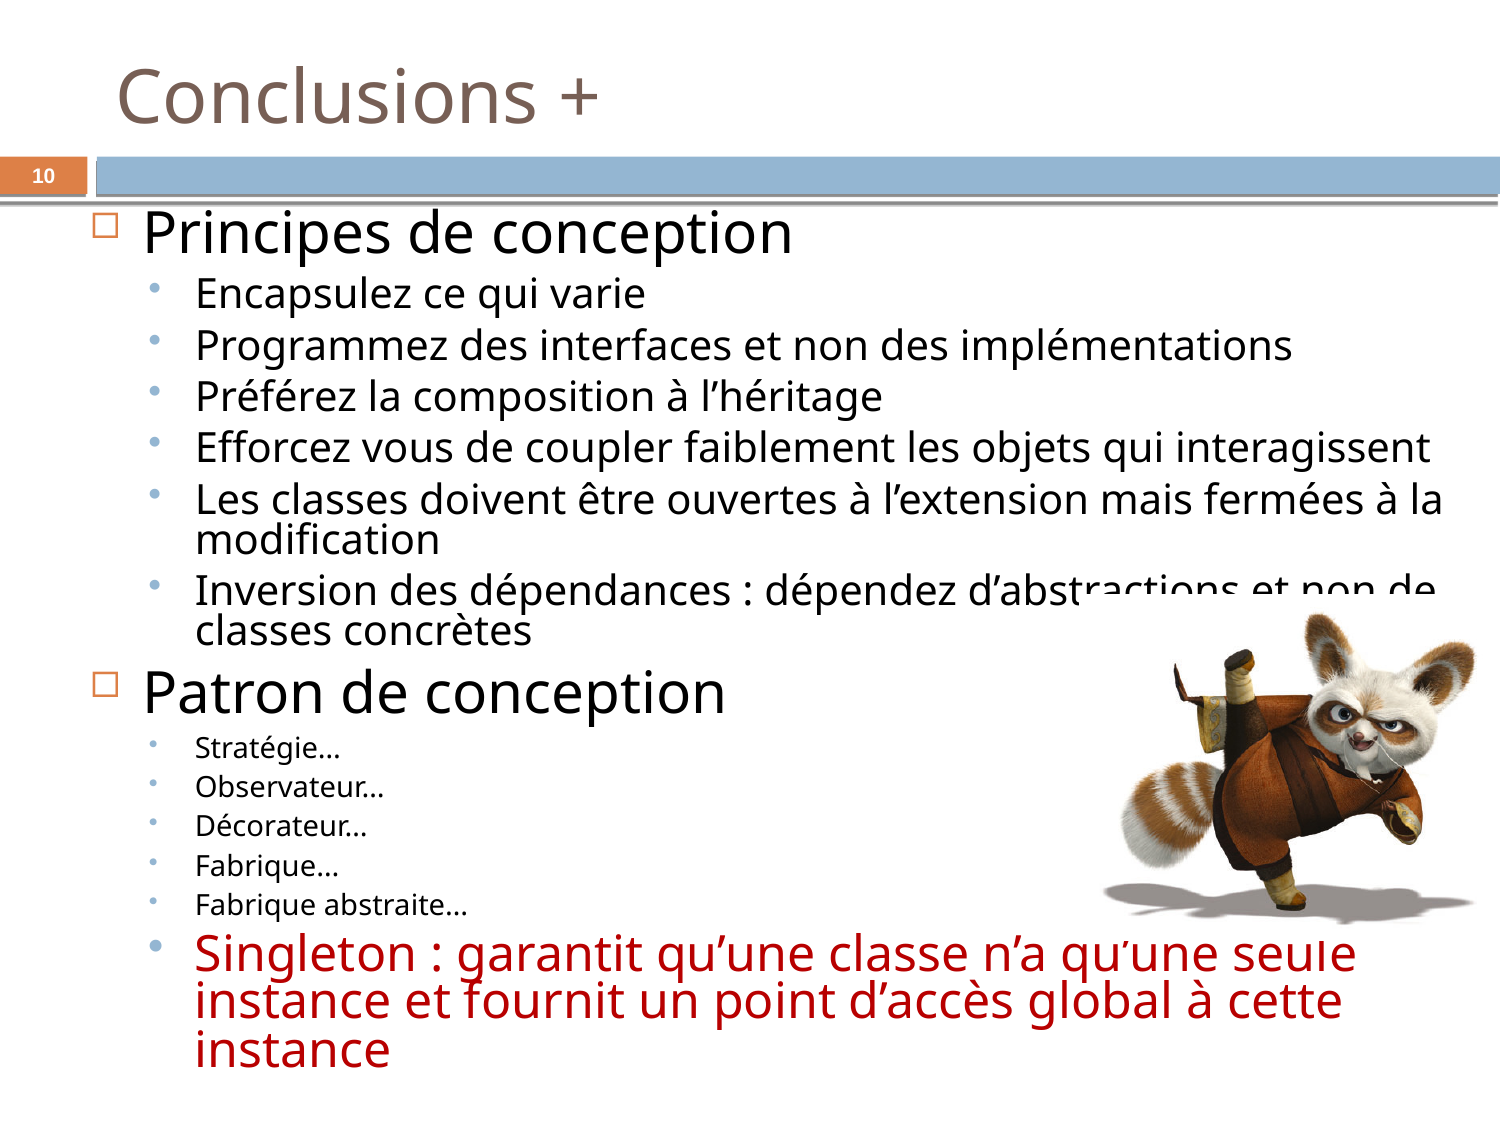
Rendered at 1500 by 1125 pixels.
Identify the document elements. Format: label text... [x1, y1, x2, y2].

title Conclusions + [100, 37, 1438, 149]
slide_number <numéro> [0, 155, 88, 196]
picture [1079, 594, 1500, 941]
list Principes de conception Encapsulez ce qui varie Programmez des interfaces et non des implémentations Préférez la composition à l’héritage Efforcez vous de coupler faiblement les objets qui interagissent Les classes doivent être ouvertes à l’extension mais fermées à la modification Inversion des dépendances : dépendez d’abstractions et non de classes concrètes Patron de conception Stratégie… Observateur… Décorateur… Fabrique… Fabrique abstraite… Singleton : garantit qu’une classe n’a qu’une seule instance et fournit un point d’accès global à cette instance [75, 201, 1500, 1125]
